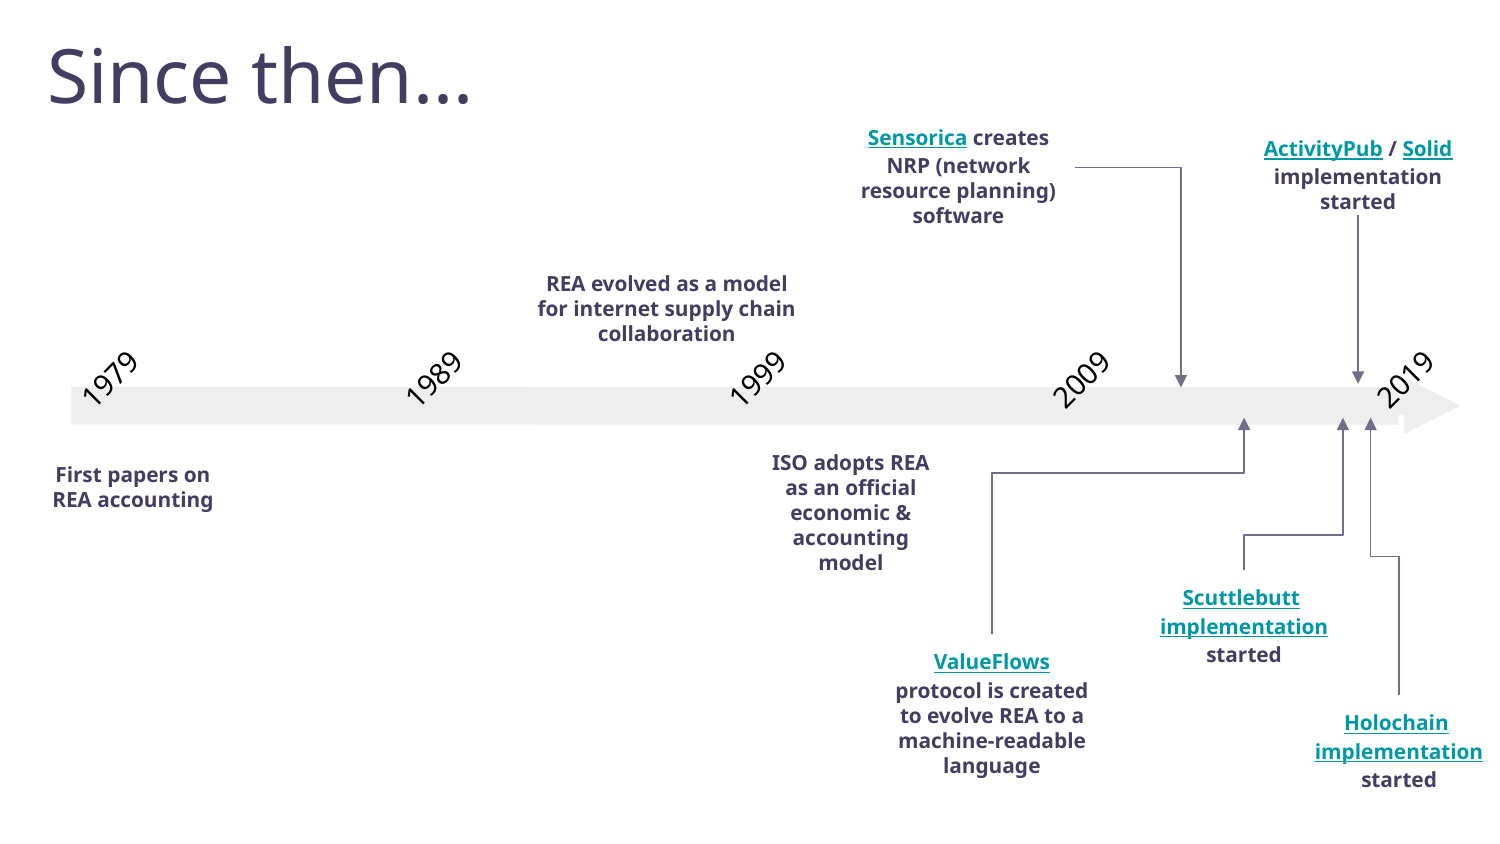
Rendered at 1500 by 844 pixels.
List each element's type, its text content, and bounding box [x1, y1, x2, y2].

text_box First papers on REA accounting [32, 446, 234, 541]
title Since then... [32, 13, 1469, 128]
text_box Holochain implementation started [1298, 695, 1500, 790]
text_box 2019 [1337, 308, 1475, 447]
text_box 1989 [365, 308, 504, 447]
text_box ActivityPub / Solid implementation started [1246, 120, 1470, 215]
text_box REA evolved as a model for internet supply chain collaboration [520, 255, 813, 350]
text_box Sensorica creates NRP (network resource planning) software [842, 109, 1075, 226]
text_box 1999 [689, 350, 828, 440]
text_box ValueFlows protocol is created to evolve REA to a machine-readable language [875, 634, 1109, 793]
text_box Scuttlebutt implementation started [1143, 570, 1345, 665]
text_box 1979 [41, 308, 180, 446]
text_box 2009 [1013, 308, 1151, 447]
text_box ISO adopts REA as an official economic & accounting model [749, 434, 952, 594]
